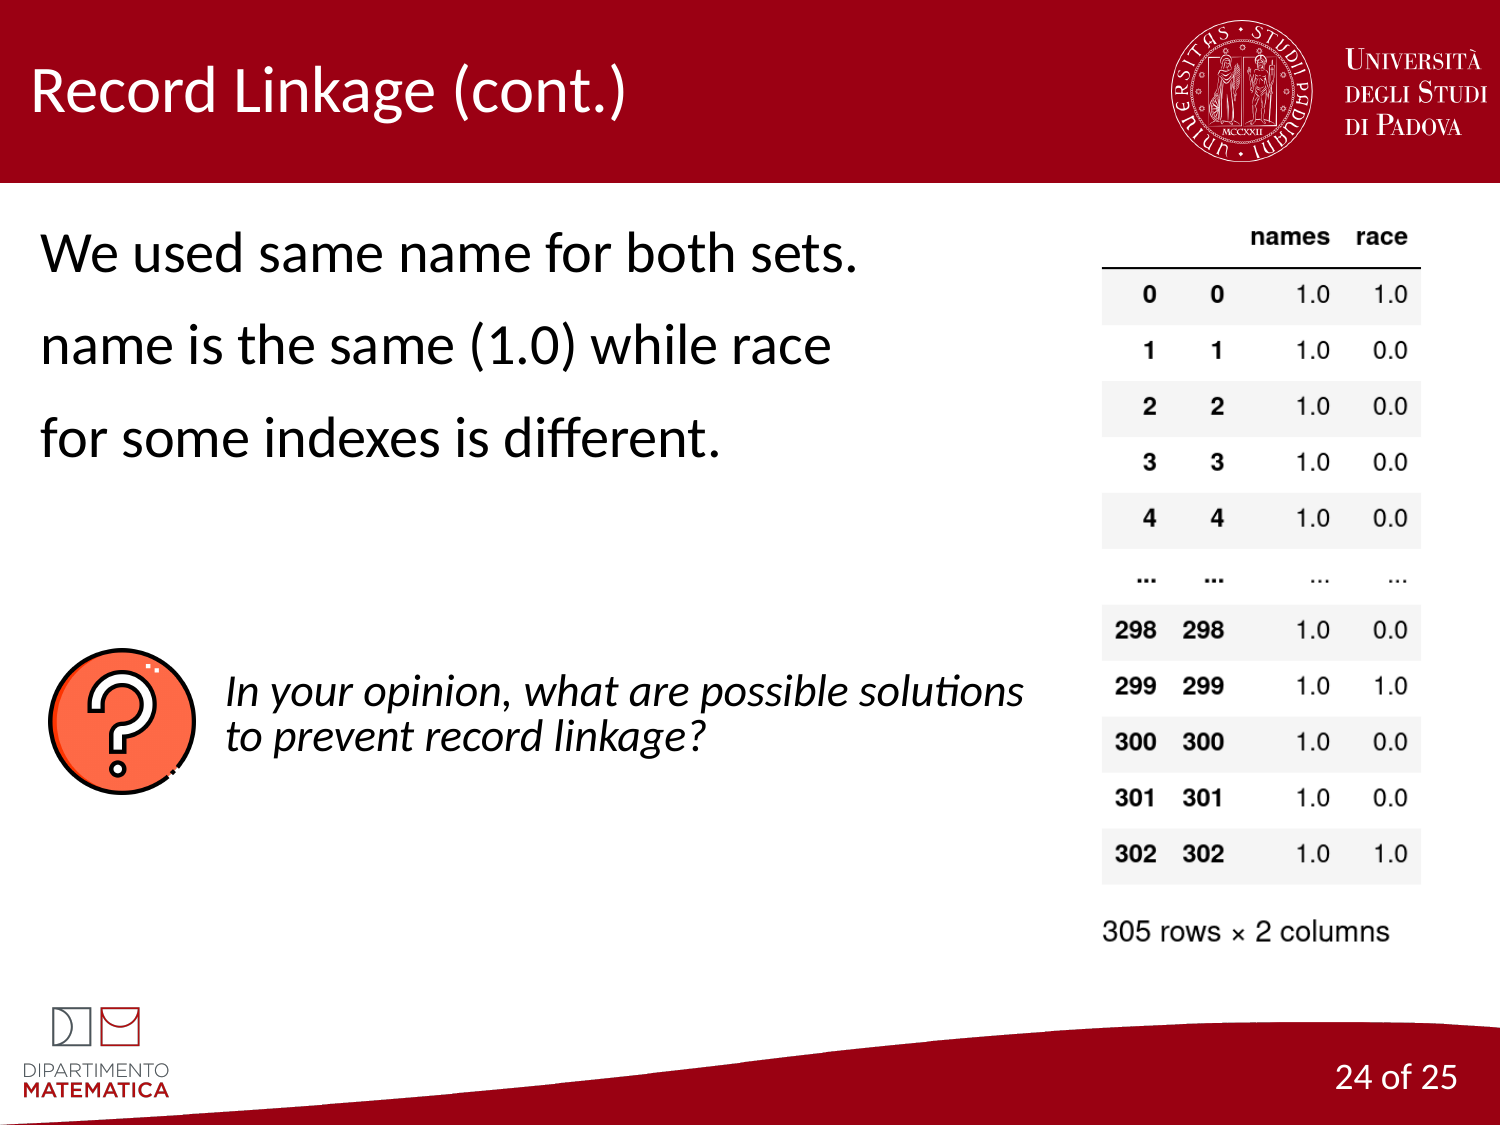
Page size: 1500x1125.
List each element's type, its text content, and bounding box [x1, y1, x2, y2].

slide_number <number> of 25 [1136, 1044, 1474, 1104]
text_box In your opinion, what are possible solutions to prevent record linkage? [210, 664, 1050, 771]
picture [48, 648, 196, 796]
picture [1171, 20, 1487, 162]
title Record Linkage (cont.) [0, 0, 1159, 183]
picture [0, 1007, 1500, 1125]
picture [1084, 209, 1458, 969]
